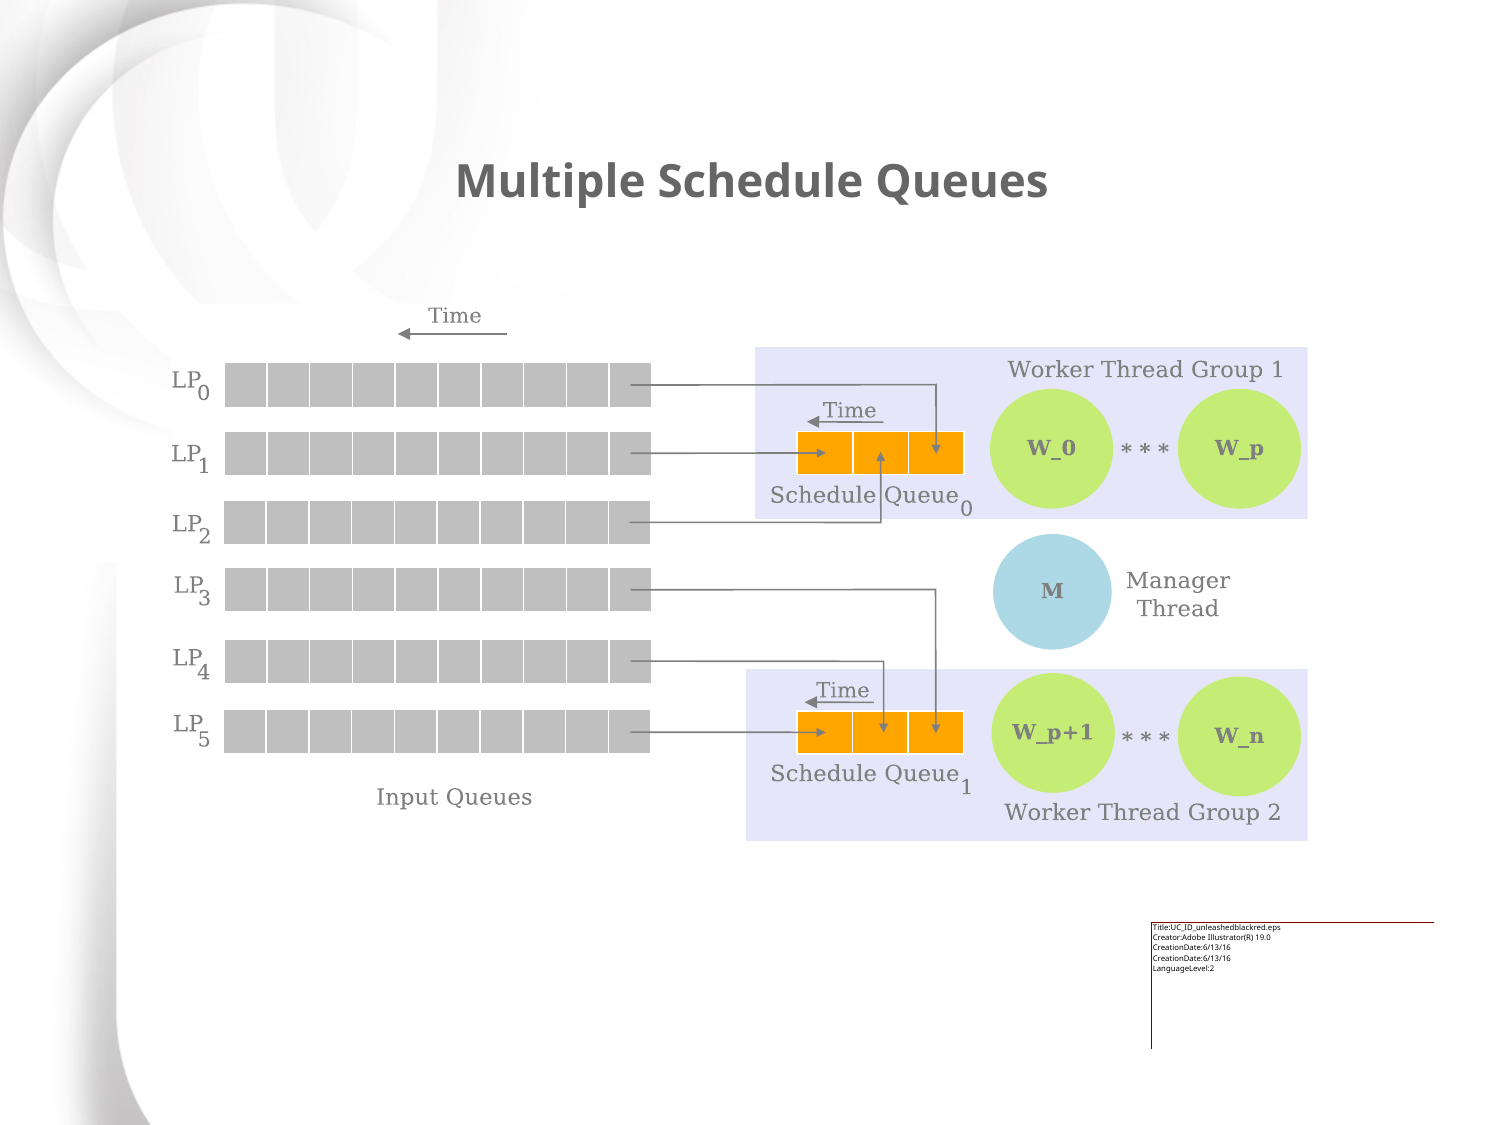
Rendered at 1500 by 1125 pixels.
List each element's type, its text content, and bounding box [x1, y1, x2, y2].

title Multiple Schedule Queues [120, 58, 1395, 300]
picture [0, 0, 1500, 1125]
